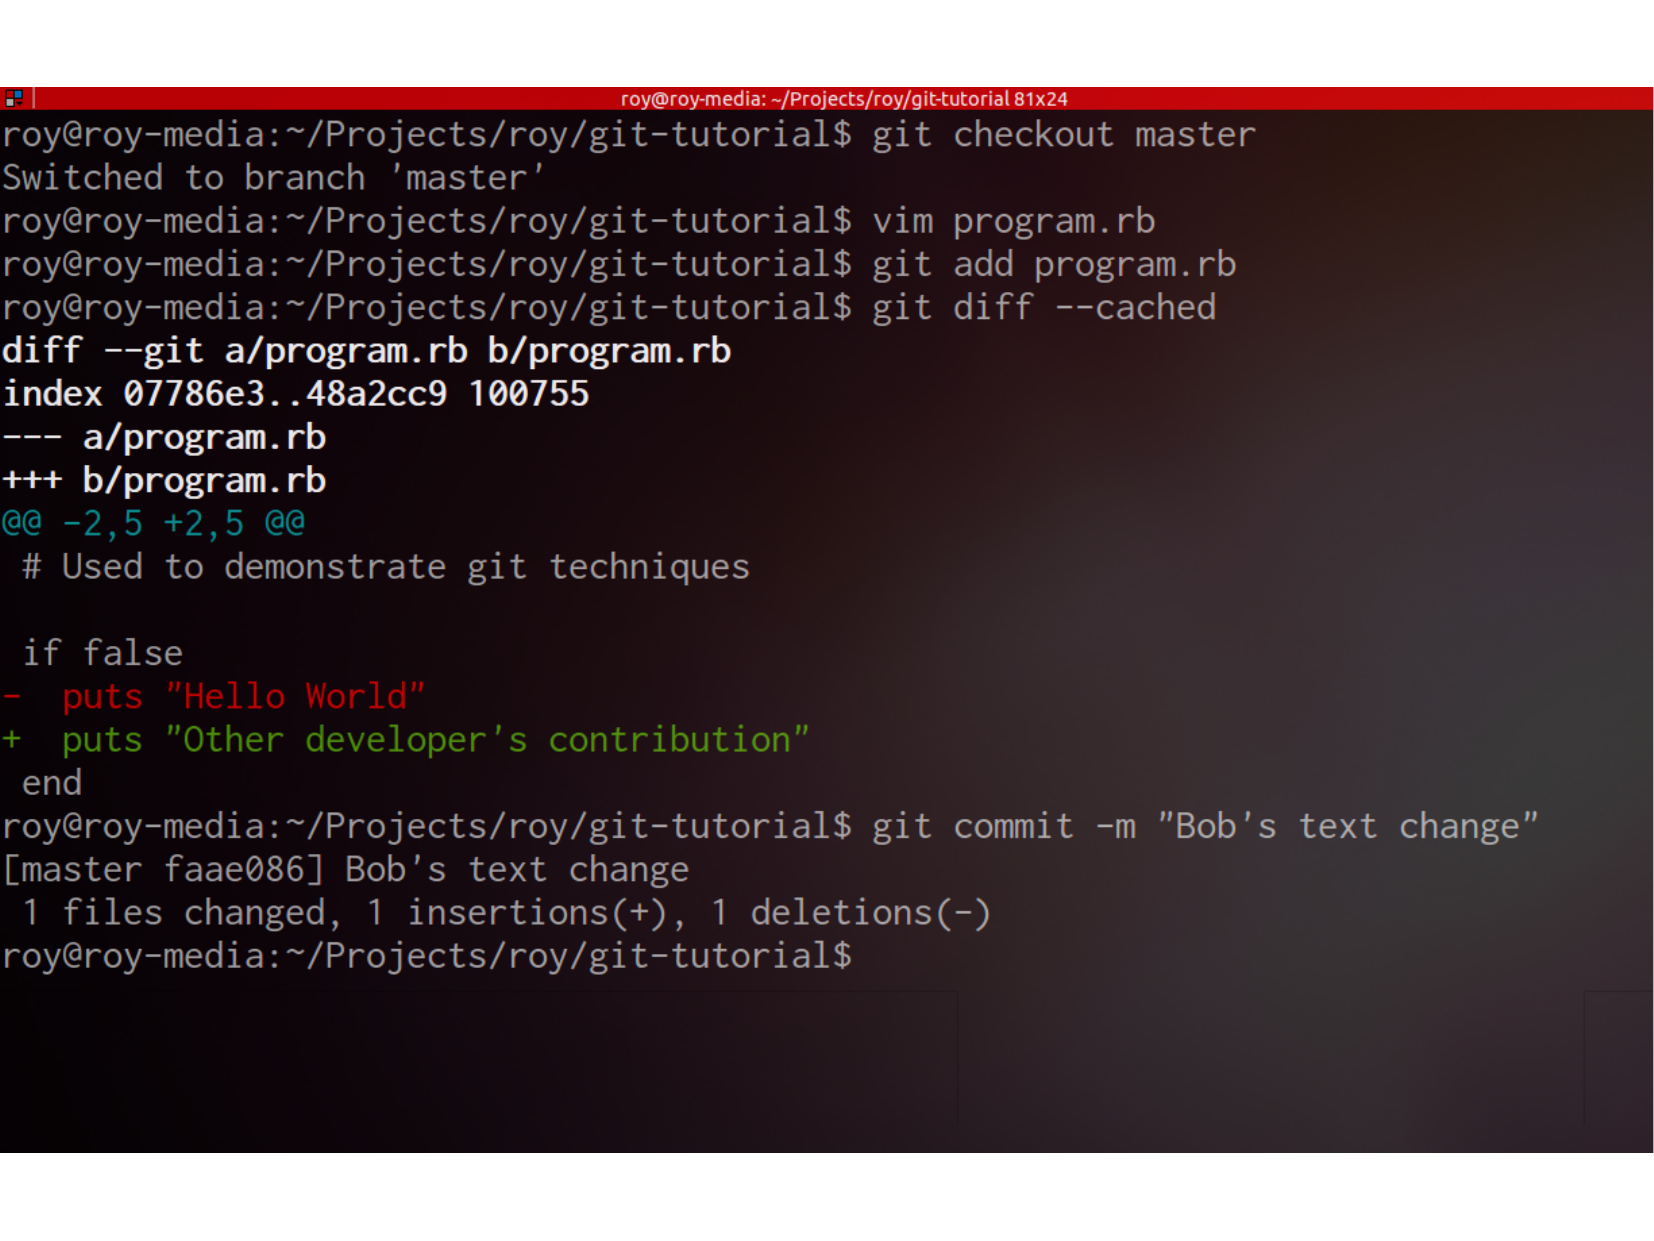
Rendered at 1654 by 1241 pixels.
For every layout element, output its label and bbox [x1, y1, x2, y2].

picture [0, 87, 1654, 1153]
